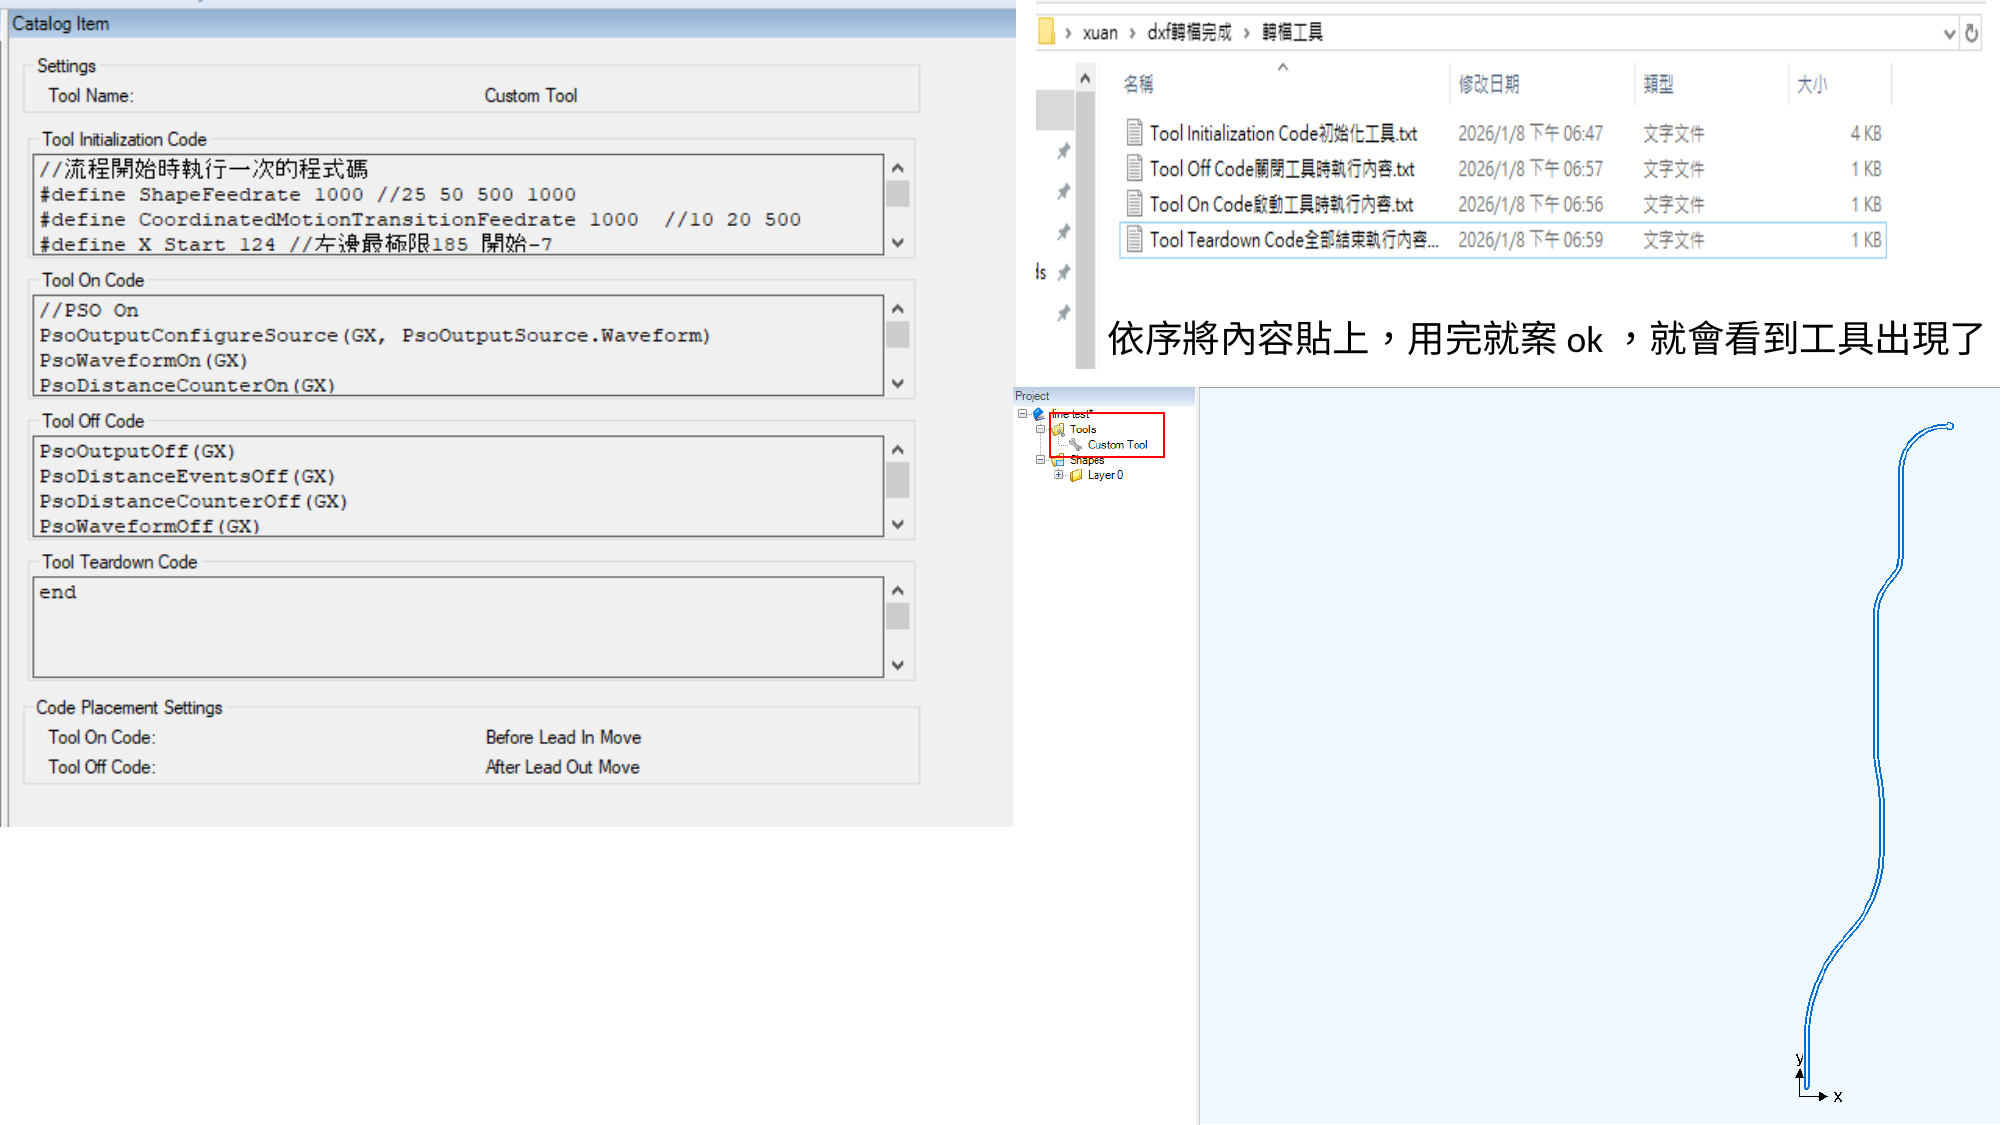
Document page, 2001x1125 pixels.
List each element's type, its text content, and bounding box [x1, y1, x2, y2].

picture [1036, 0, 1986, 369]
text_box 依序將內容貼上，用完就案ok，就會看到工具出現了 [1092, 307, 2000, 368]
picture [0, 0, 2000, 1125]
